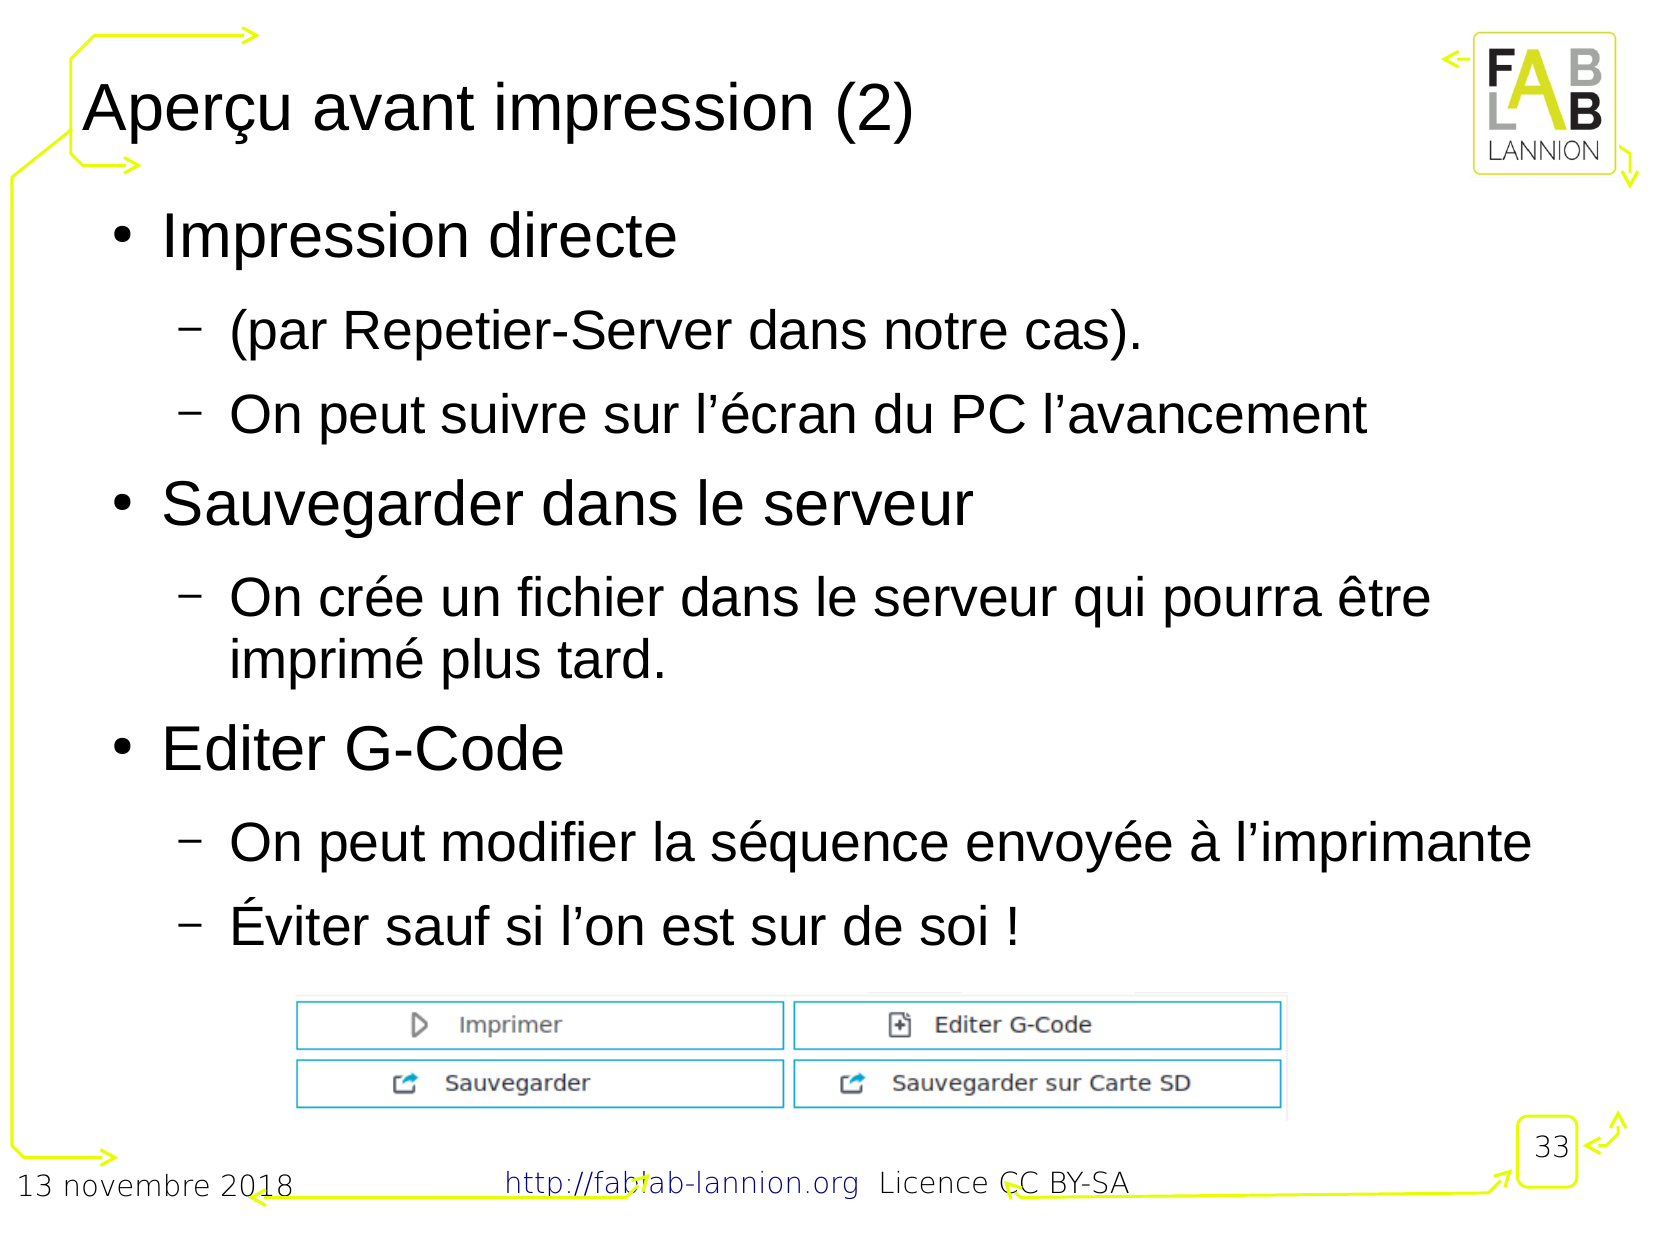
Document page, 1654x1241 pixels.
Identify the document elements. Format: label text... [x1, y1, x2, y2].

picture [1470, 29, 1619, 178]
title Aperçu avant impression (2) [82, 49, 1441, 166]
list Impression directe (par Repetier-Server dans notre cas). On peut suivre sur l’écran du PC l’avancement Sauvegarder dans le serveur On crée un fichier dans le serveur qui pourra être imprimé plus tard. Editer G-Code On peut modifier la séquence envoyée à l’imprimante Éviter sauf si l’on est sur de soi ! [94, 200, 1583, 969]
picture [295, 992, 1288, 1121]
